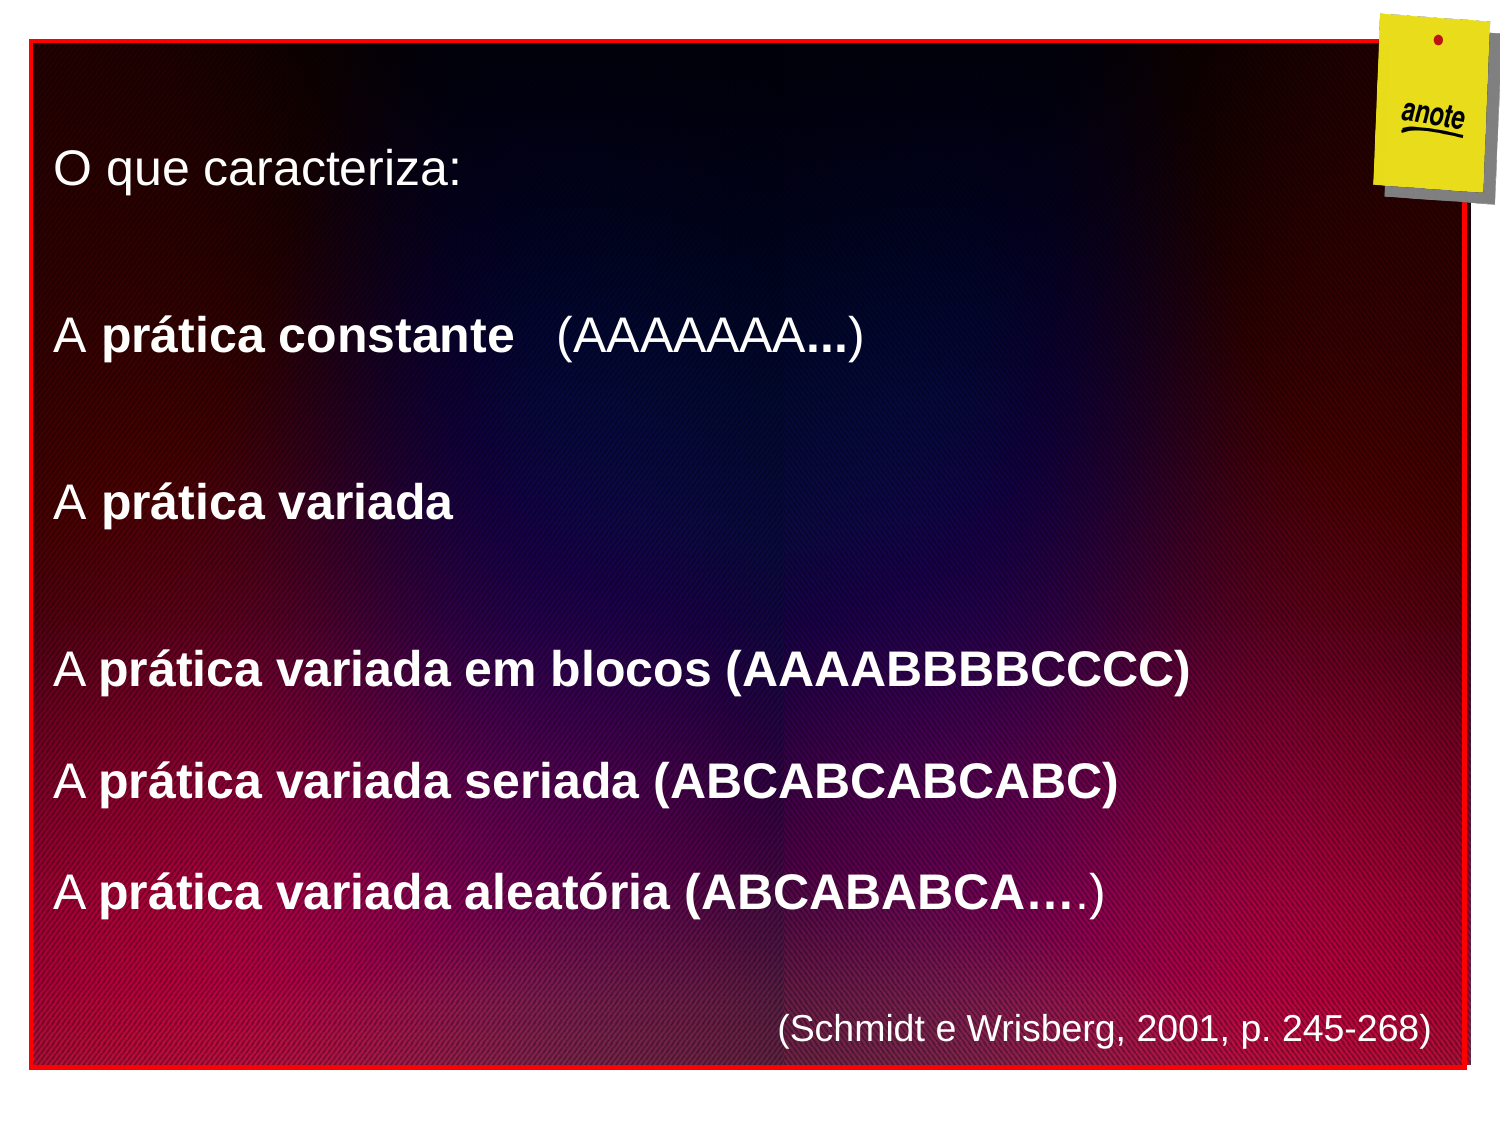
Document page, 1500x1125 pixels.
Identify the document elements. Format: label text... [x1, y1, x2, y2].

picture [33, 5, 1500, 1065]
text_box O que caracteriza: A prática constante (AAAAAAA...) A prática variada A prática variada em blocos (AAAABBBBCCCC) A prática variada seriada (ABCABCABCABC) A prática variada aleatória (ABCABABCA….) [39, 76, 1453, 1022]
picture [1467, 213, 1471, 1065]
text_box (Schmidt e Wrisberg, 2001, p. 245-268) [762, 1000, 1447, 1058]
